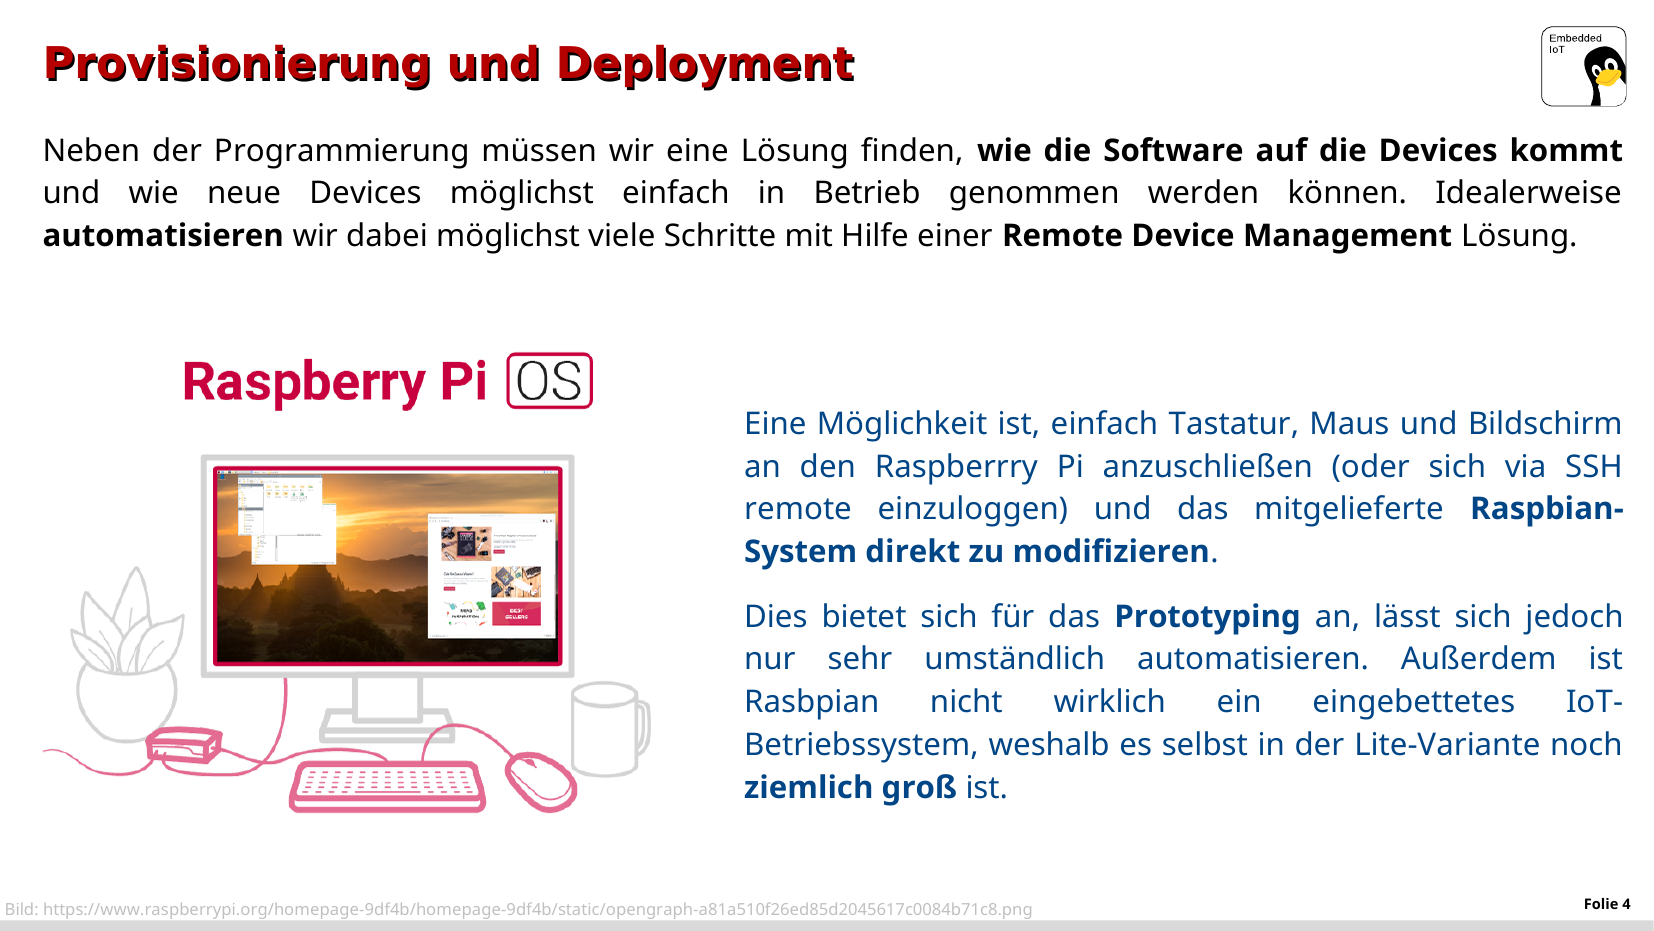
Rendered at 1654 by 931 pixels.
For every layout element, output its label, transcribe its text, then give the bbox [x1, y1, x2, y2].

list Neben der Programmierung müssen wir eine Lösung finden, wie die Software auf die Devices kommt und wie neue Devices möglichst einfach in Betrieb genommen werden können. Idealerweise automatisieren wir dabei möglichst viele Schritte mit Hilfe einer Remote Device Management Lösung. [42, 127, 1625, 256]
title Provisionierung und Deployment [42, 21, 1601, 107]
list Eine Möglichkeit ist, einfach Tastatur, Maus und Bildschirm an den Raspberrry Pi anzuschließen (oder sich via SSH remote einzuloggen) und das mitgelieferte Raspbian-System direkt zu modifizieren. Dies bietet sich für das Prototyping an, lässt sich jedoch nur sehr umständlich automatisieren. Außerdem ist Rasbpian nicht wirklich ein eingebettetes IoT-Betriebssystem, weshalb es selbst in der Lite-Variante noch ziemlich groß ist. [744, 400, 1625, 723]
picture [42, 350, 651, 814]
text_box Bild: https://www.raspberrypi.org/homepage-9df4b/homepage-9df4b/static/opengraph-a81a510f26ed85d2045617c0084b71c8.png [0, 889, 1361, 925]
